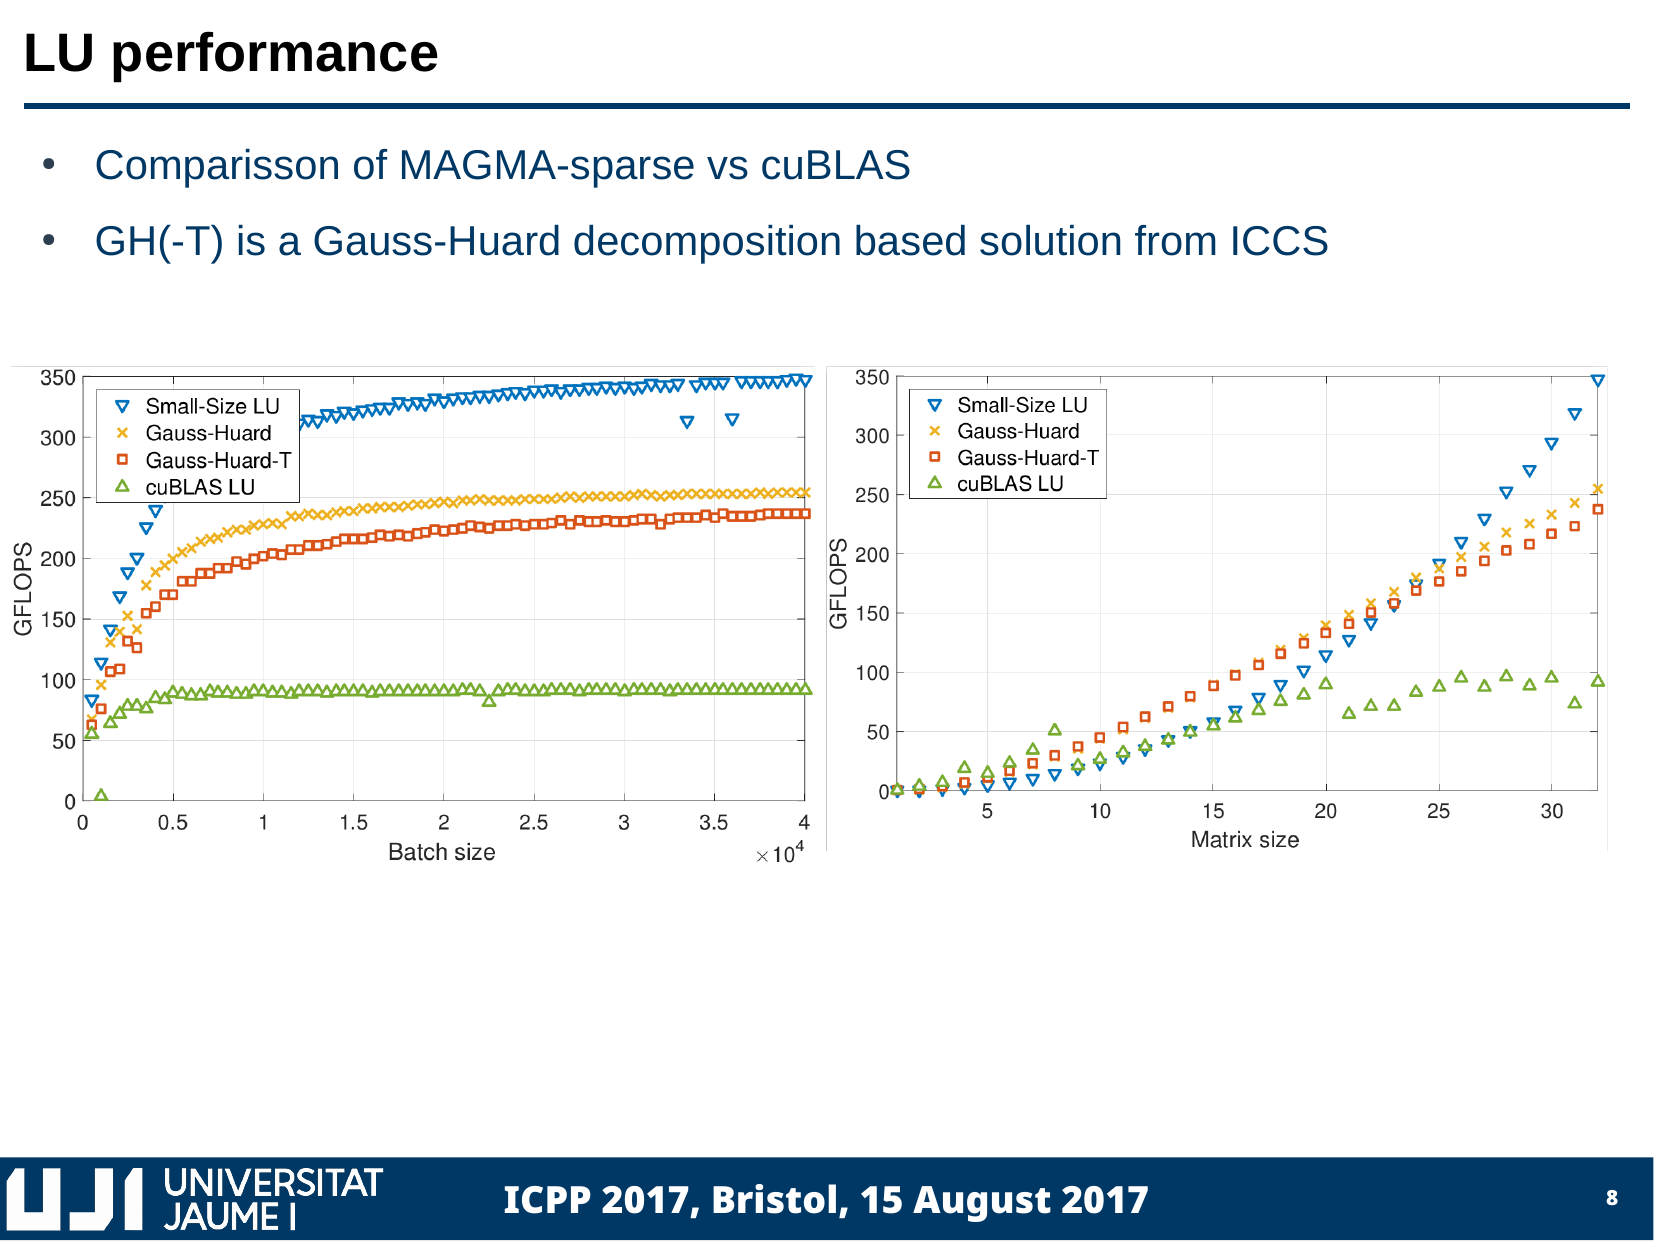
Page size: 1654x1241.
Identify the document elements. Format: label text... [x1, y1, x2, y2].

picture [0, 1158, 390, 1241]
list Comparisson of MAGMA-sparse vs cuBLAS GH(-T) is a Gauss-Huard decomposition based solution from ICCS [23, 141, 1630, 1134]
picture [11, 366, 815, 865]
title LU performance [23, 0, 1630, 107]
picture [826, 366, 1608, 851]
